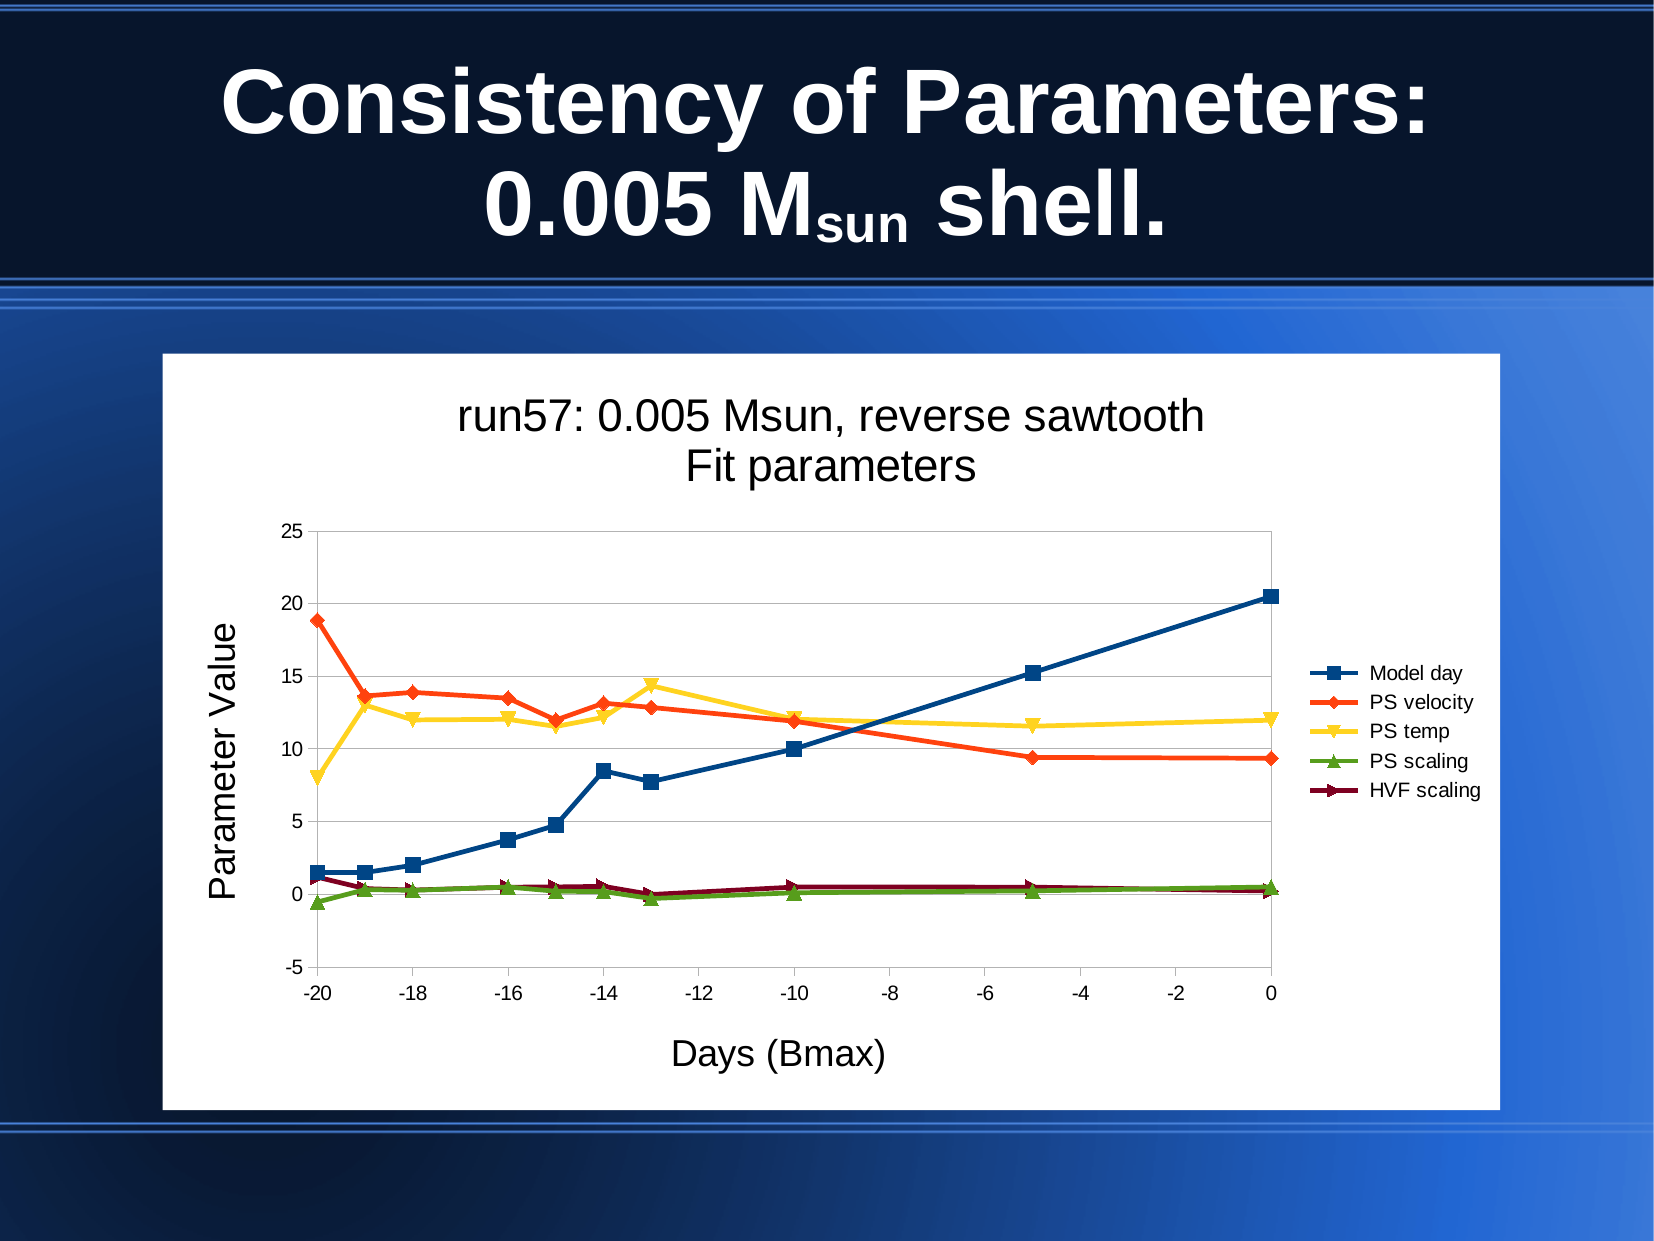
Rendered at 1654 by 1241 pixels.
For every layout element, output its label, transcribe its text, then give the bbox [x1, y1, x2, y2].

picture [0, 0, 1654, 1241]
chart [162, 353, 1501, 1111]
title Consistency of Parameters: 0.005 Msun shell. [82, 35, 1571, 271]
